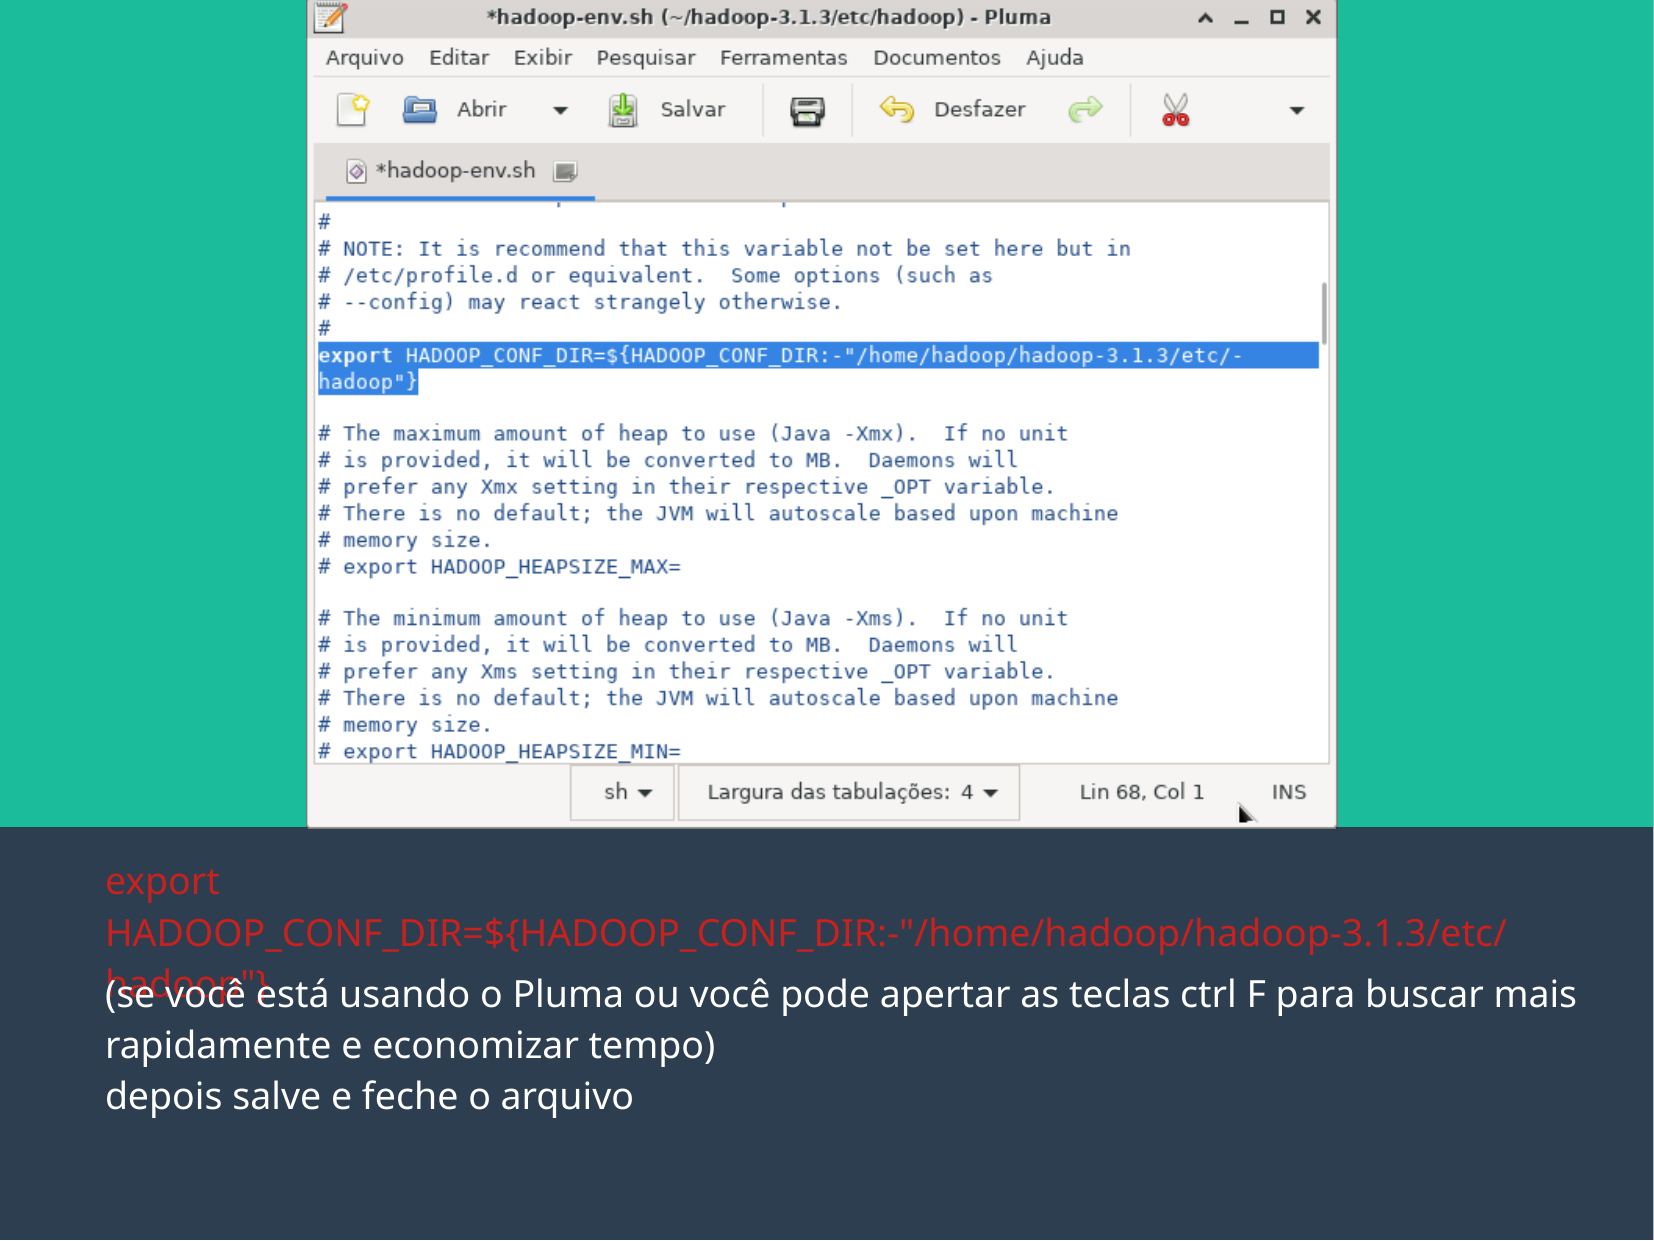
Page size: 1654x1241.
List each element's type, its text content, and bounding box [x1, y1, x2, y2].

picture [306, 0, 1338, 829]
text_box (se você está usando o Pluma ou você pode apertar as teclas ctrl F para buscar mais rapidamente e economizar tempo) depois salve e feche o arquivo [105, 967, 1591, 1098]
text_box export HADOOP_CONF_DIR=${HADOOP_CONF_DIR:-"/home/hadoop/hadoop-3.1.3/etc/hadoop"} [105, 855, 1591, 943]
